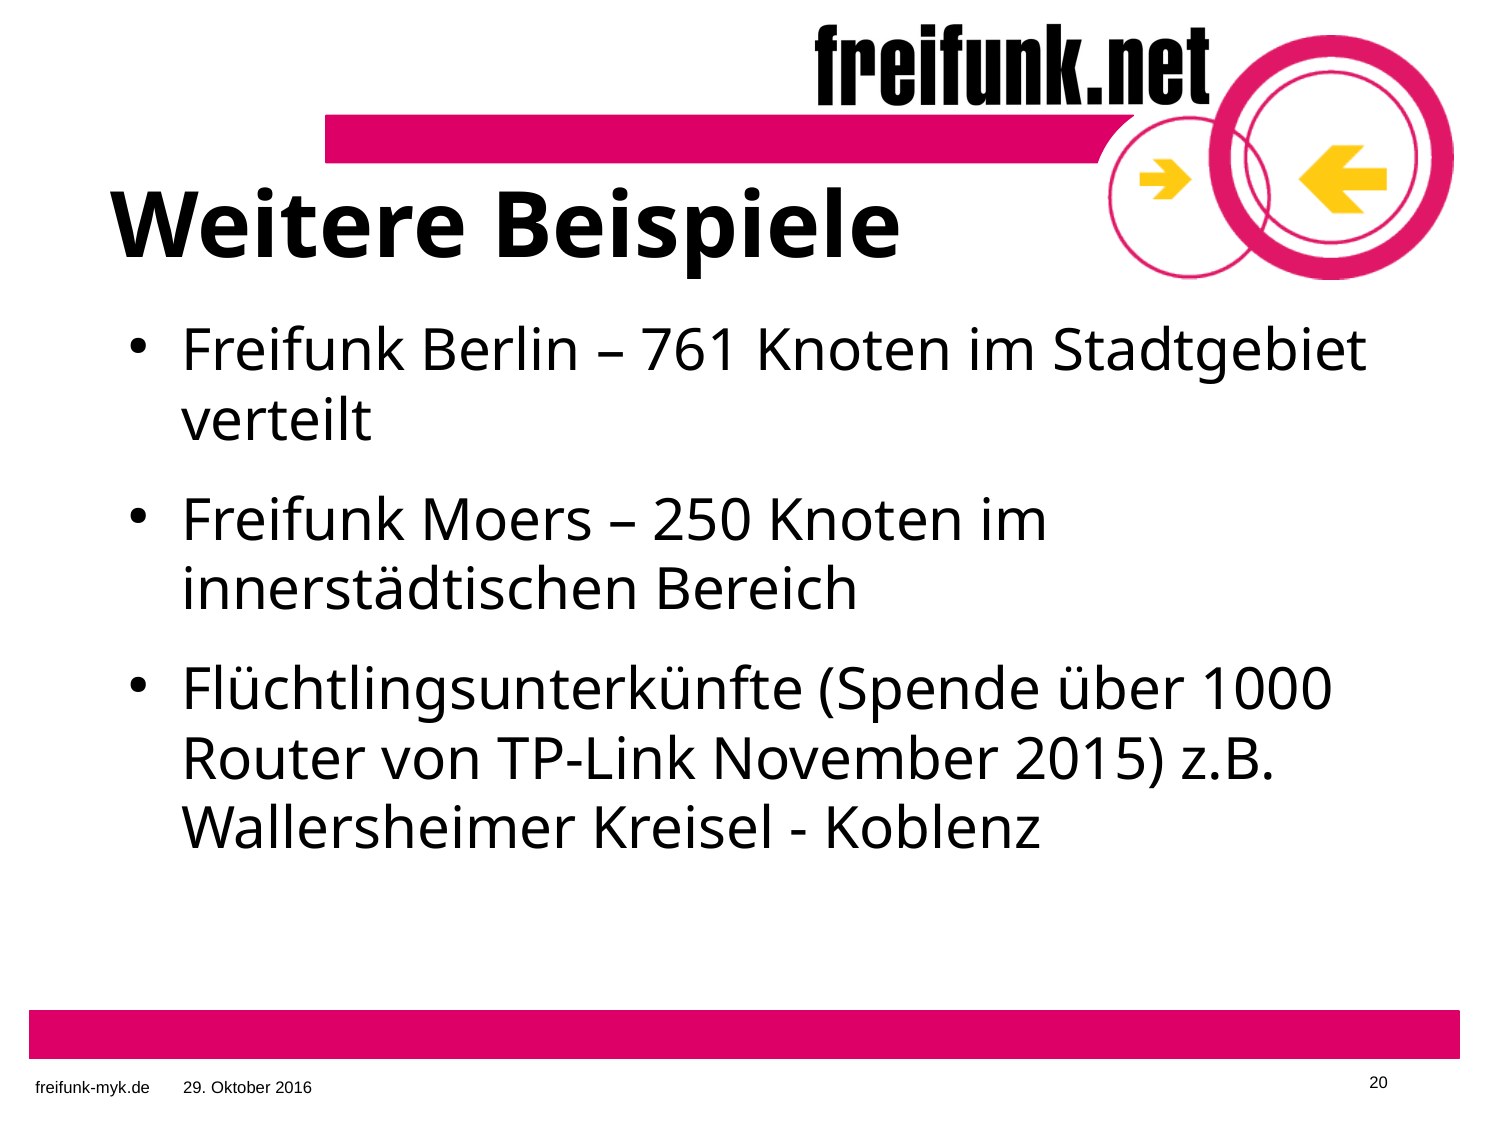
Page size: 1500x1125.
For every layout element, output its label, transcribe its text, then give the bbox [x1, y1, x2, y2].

title Weitere Beispiele [110, 160, 1093, 282]
list Freifunk Berlin – 761 Knoten im Stadtgebiet verteilt Freifunk Moers – 250 Knoten im innerstädtischen Bereich Flüchtlingsunterkünfte (Spende über 1000 Router von TP-Link November 2015) z.B. Wallersheimer Kreisel - Koblenz [110, 312, 1392, 1000]
picture [816, 24, 1454, 280]
